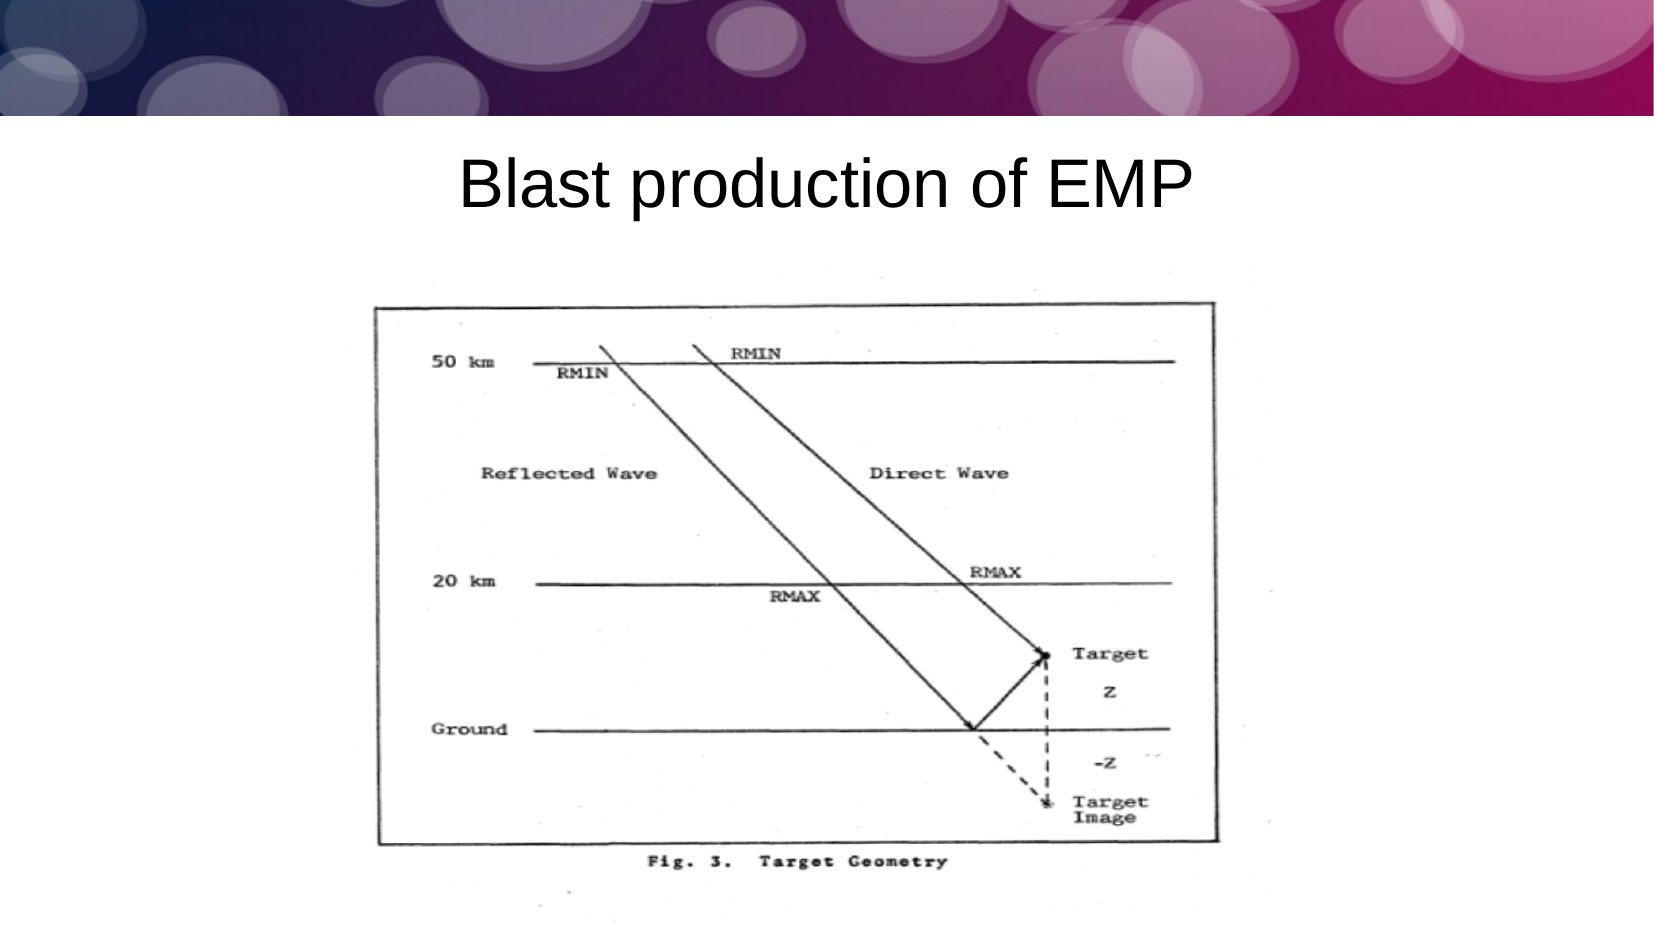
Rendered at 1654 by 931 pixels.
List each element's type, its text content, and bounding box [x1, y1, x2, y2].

title Blast production of EMP [82, 119, 1571, 249]
picture [0, 0, 1654, 116]
picture [330, 260, 1276, 924]
